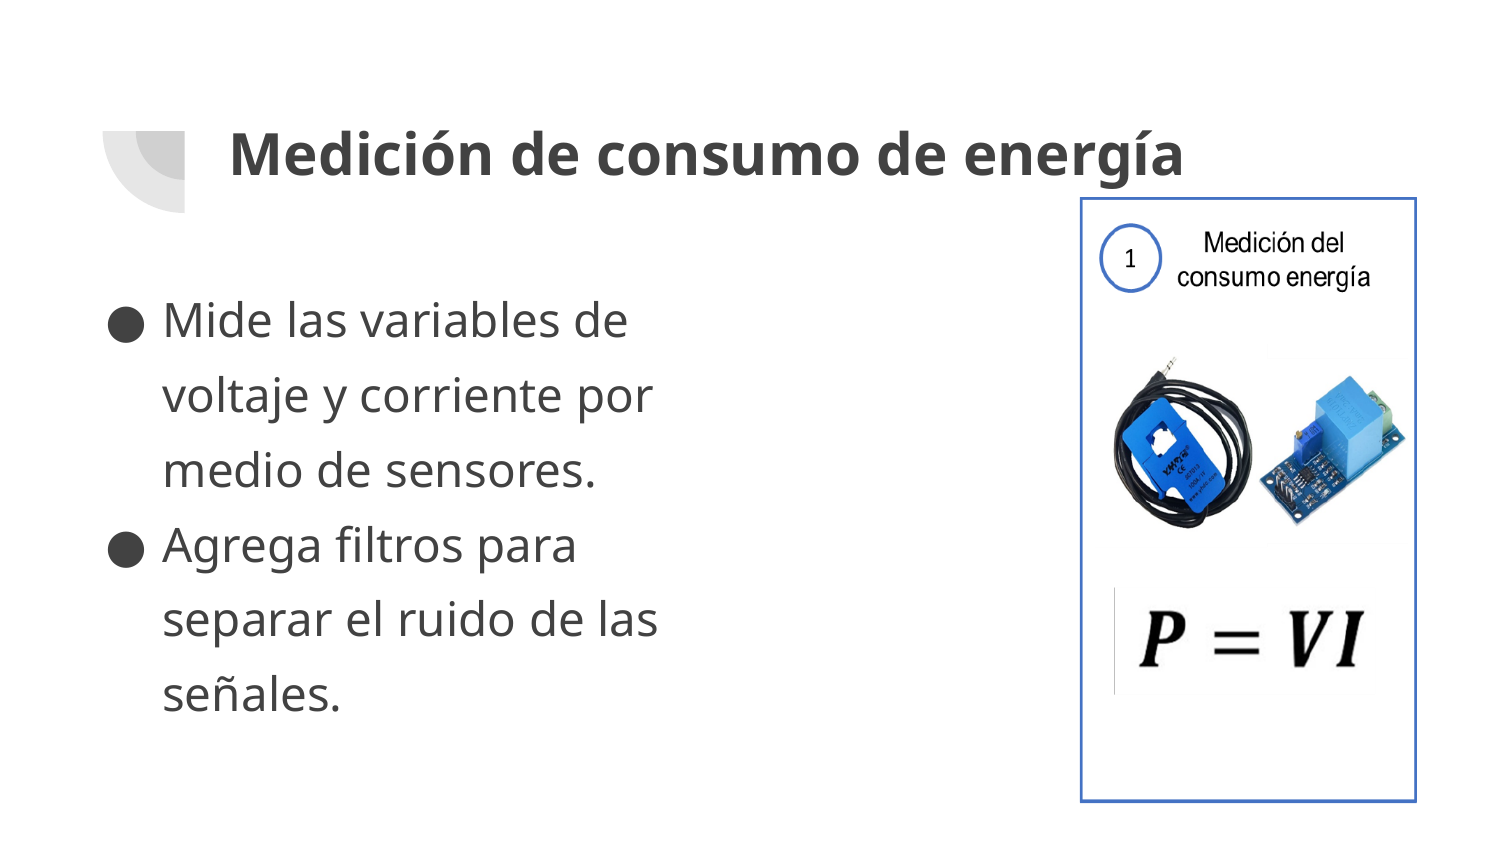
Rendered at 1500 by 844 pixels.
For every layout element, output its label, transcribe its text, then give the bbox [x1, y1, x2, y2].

list Mide las variables de voltaje y corriente por medio de sensores. Agrega filtros para separar el ruido de las señales. [81, 262, 777, 744]
picture [1079, 197, 1421, 809]
title Medición de consumo de energía [213, 98, 1368, 263]
